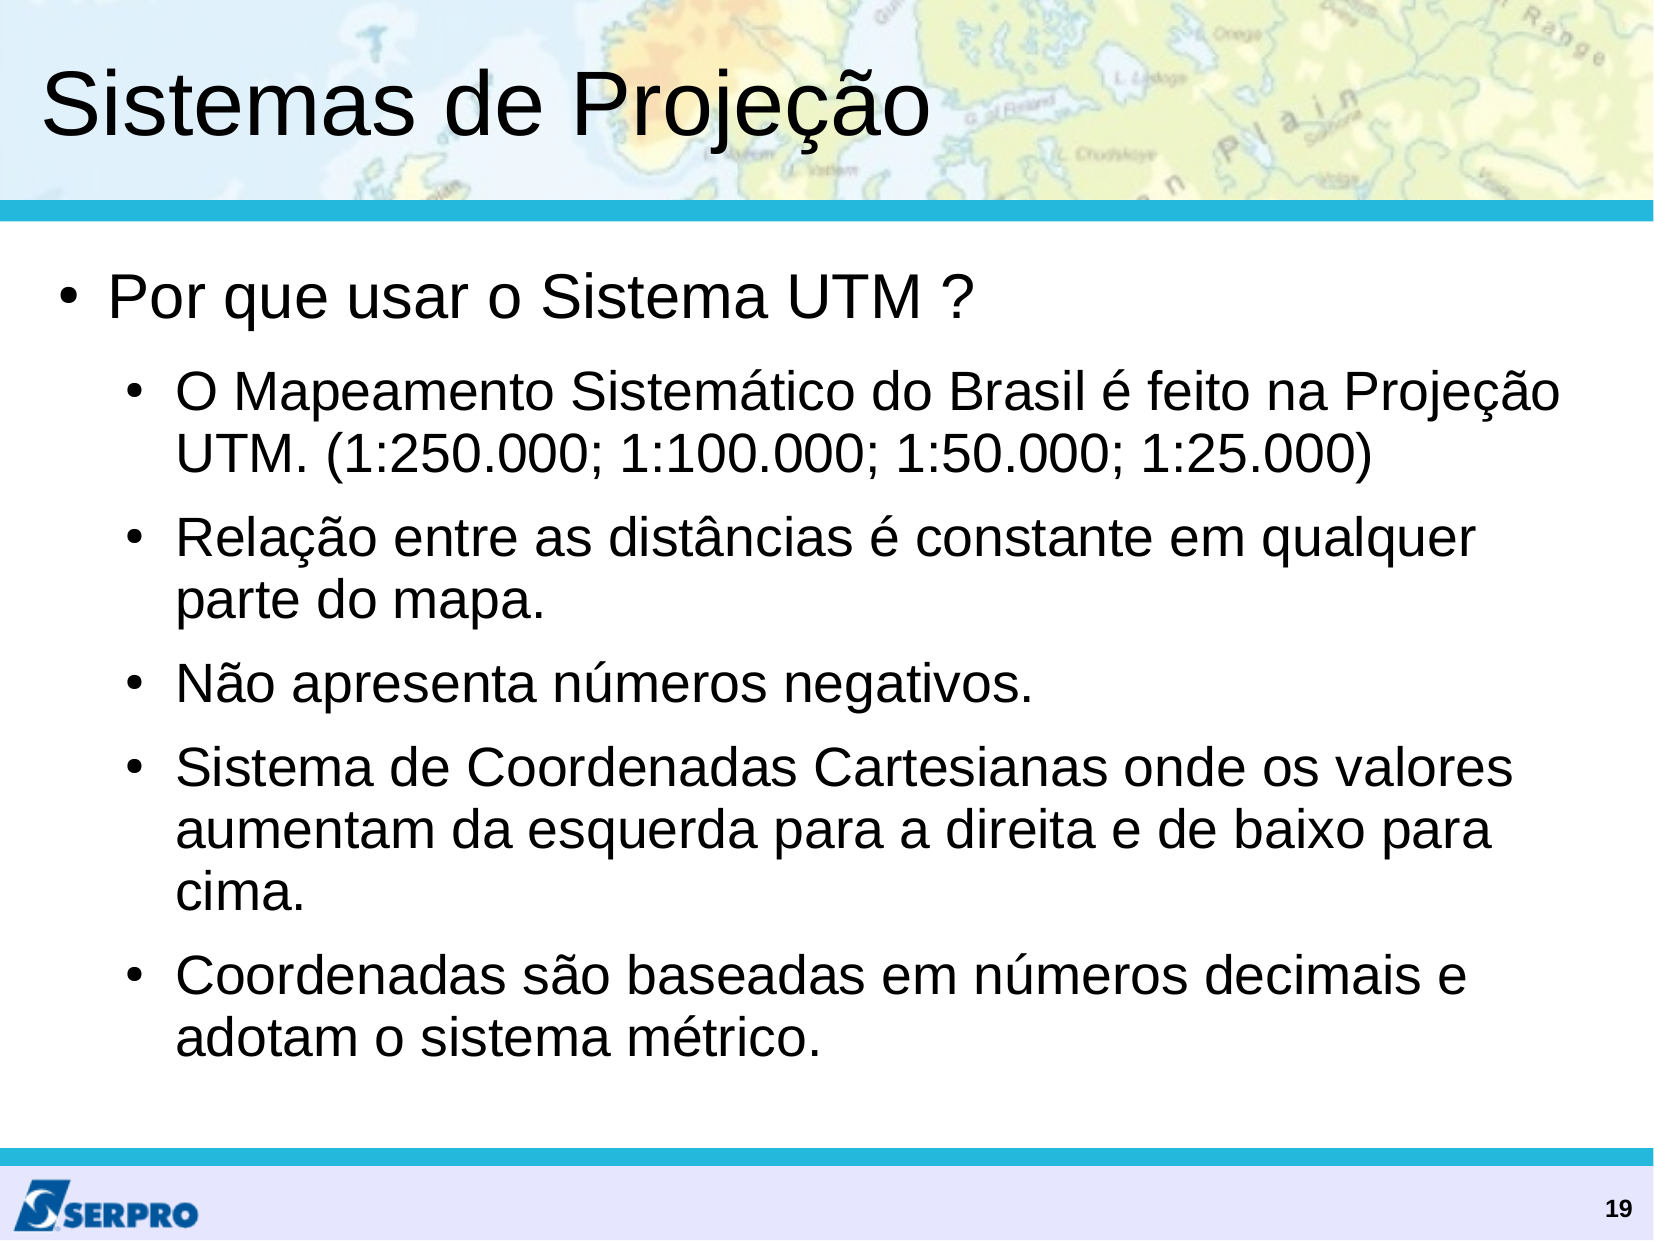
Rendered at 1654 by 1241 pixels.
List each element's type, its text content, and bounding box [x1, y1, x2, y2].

title Sistemas de Projeção [40, 49, 1614, 159]
list Por que usar o Sistema UTM ? O Mapeamento Sistemático do Brasil é feito na Projeção UTM. (1:250.000; 1:100.000; 1:50.000; 1:25.000) Relação entre as distâncias é constante em qualquer parte do mapa. Não apresenta números negativos. Sistema de Coordenadas Cartesianas onde os valores aumentam da esquerda para a direita e de baixo para cima. Coordenadas são baseadas em números decimais e adotam o sistema métrico. [40, 261, 1616, 1081]
picture [10, 1177, 201, 1235]
